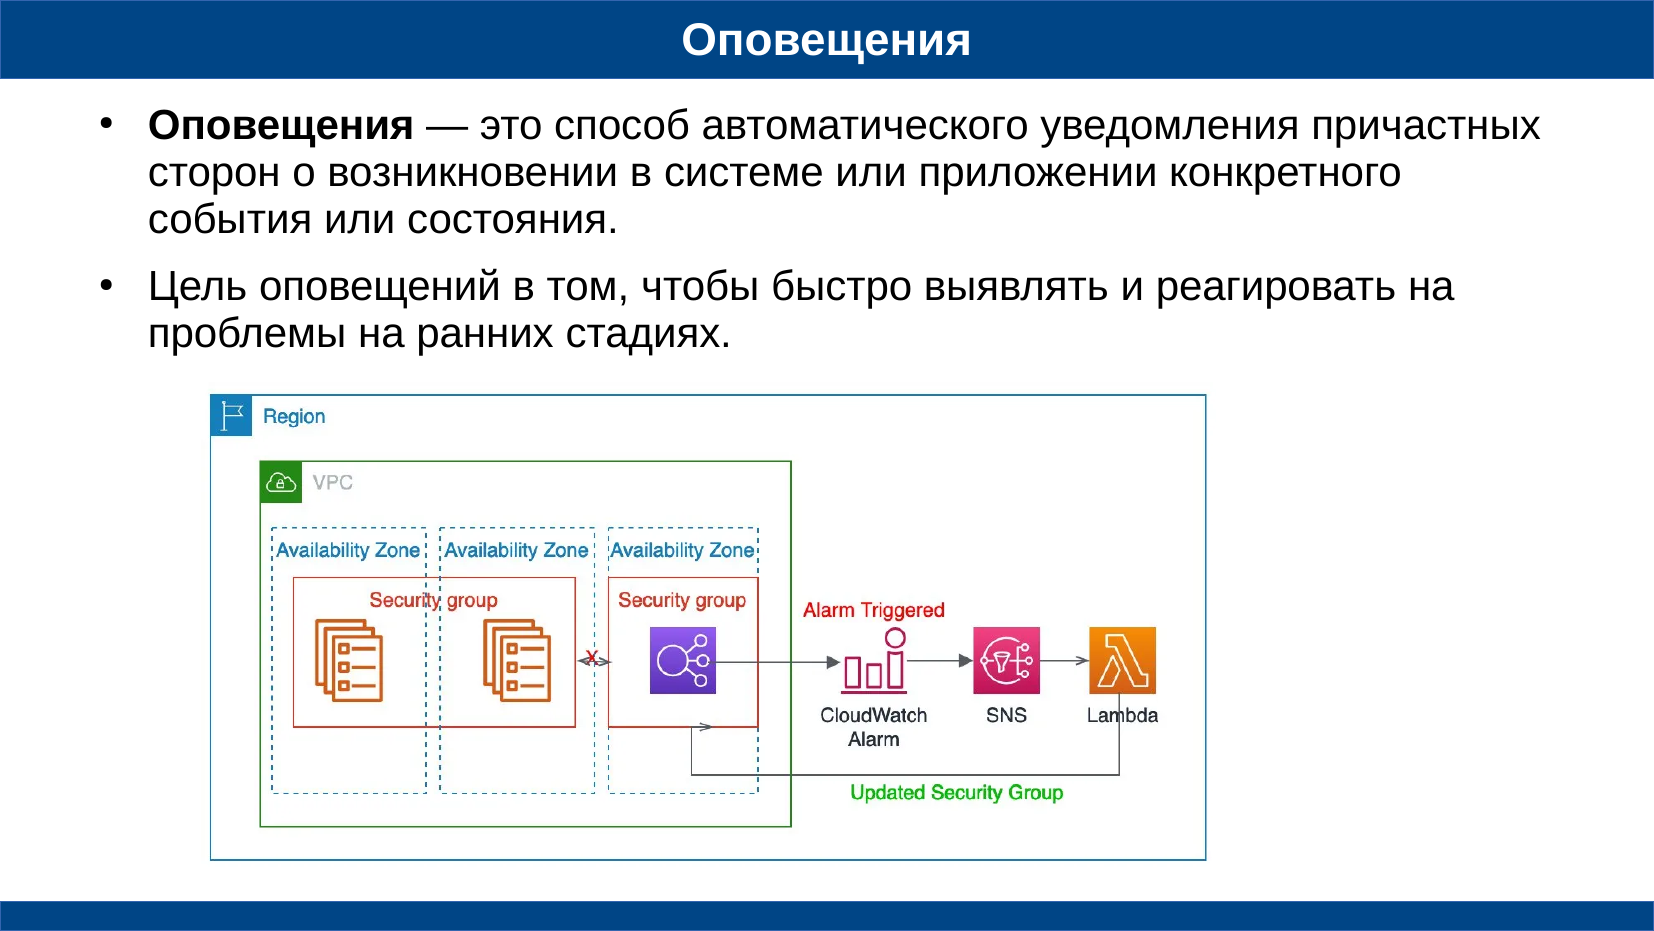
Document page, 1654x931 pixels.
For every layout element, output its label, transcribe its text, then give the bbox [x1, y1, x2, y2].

picture [201, 382, 1216, 867]
list Оповещения — это способ автоматического уведомления причастных сторон о возникновении в системе или приложении конкретного события или состояния. Цель оповещений в том, чтобы быстро выявлять и реагировать на проблемы на ранних стадиях. [82, 101, 1571, 359]
title Оповещения [0, 0, 1654, 79]
